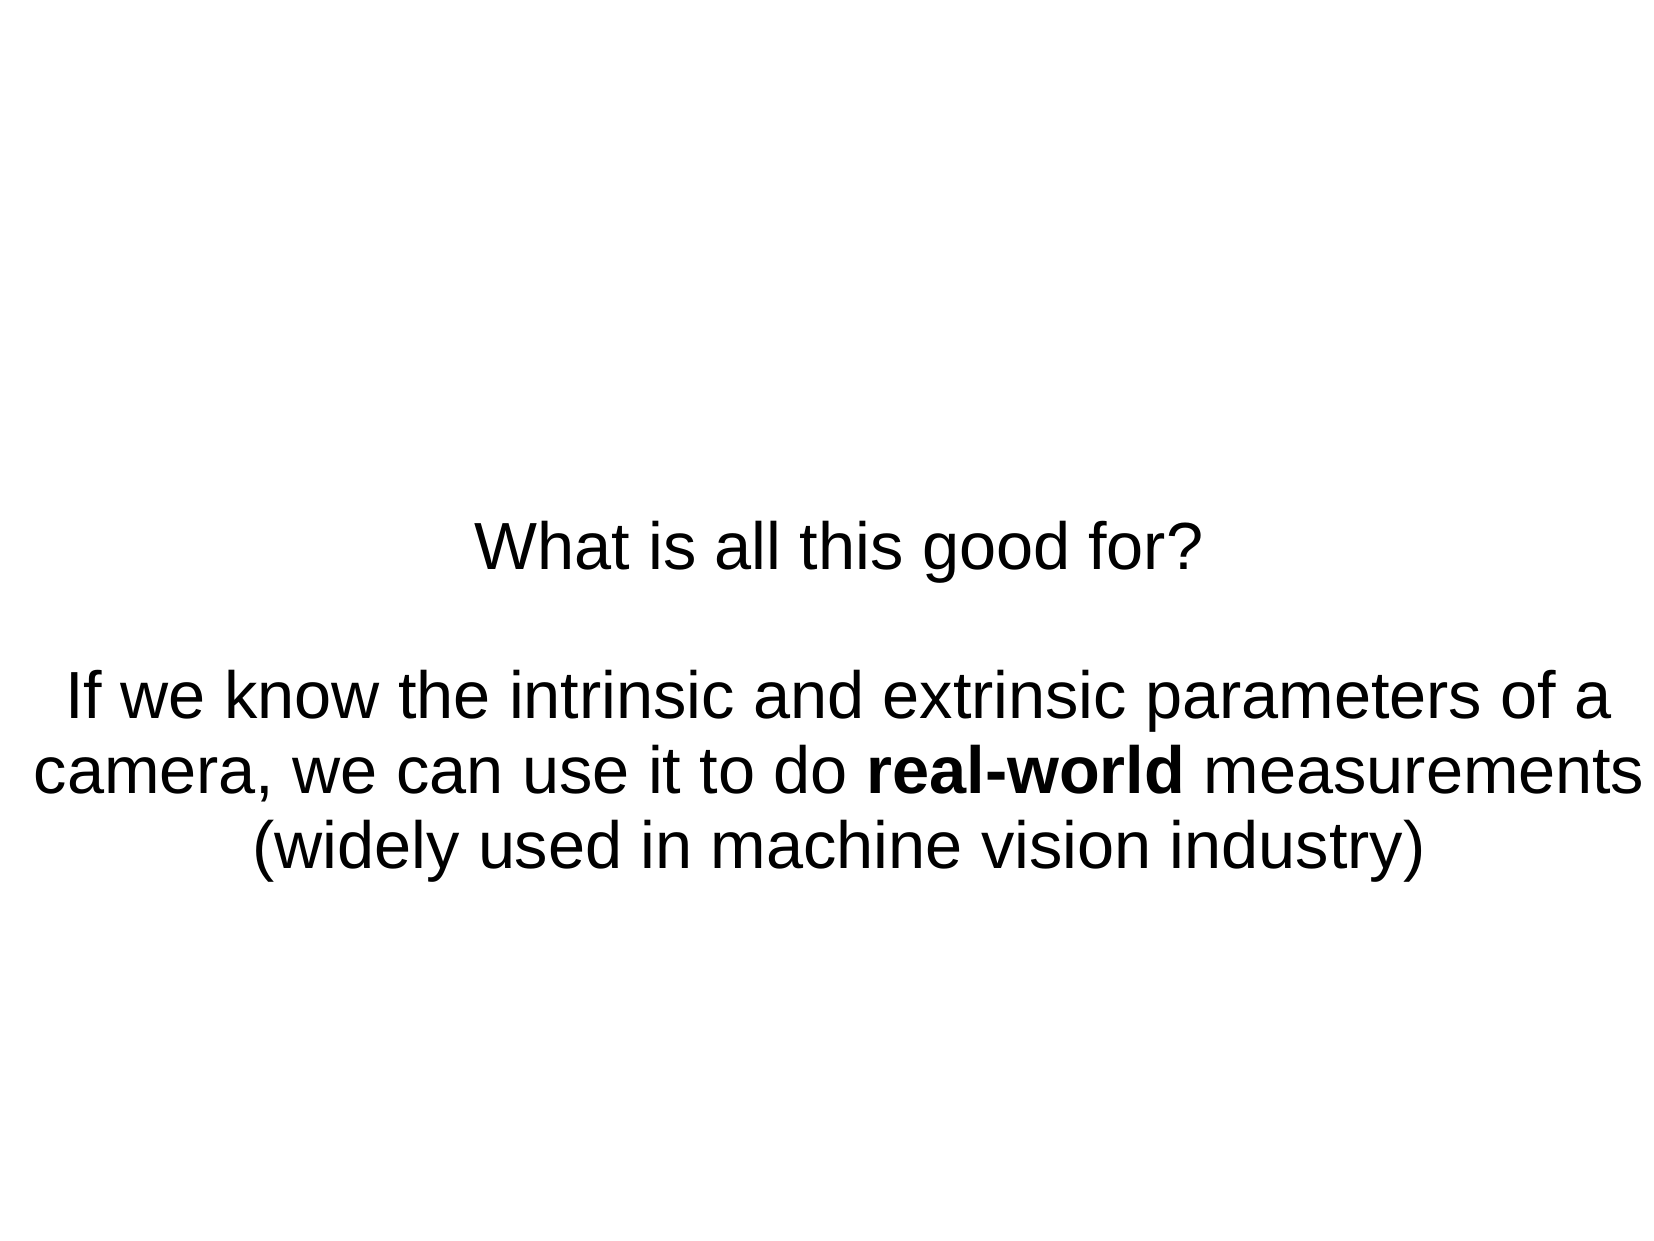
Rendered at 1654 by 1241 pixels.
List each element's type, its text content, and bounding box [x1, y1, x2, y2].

subtitle What is all this good for? If we know the intrinsic and extrinsic parameters of a camera, we can use it to do real-world measurements (widely used in machine vision industry) [25, 233, 1654, 1158]
